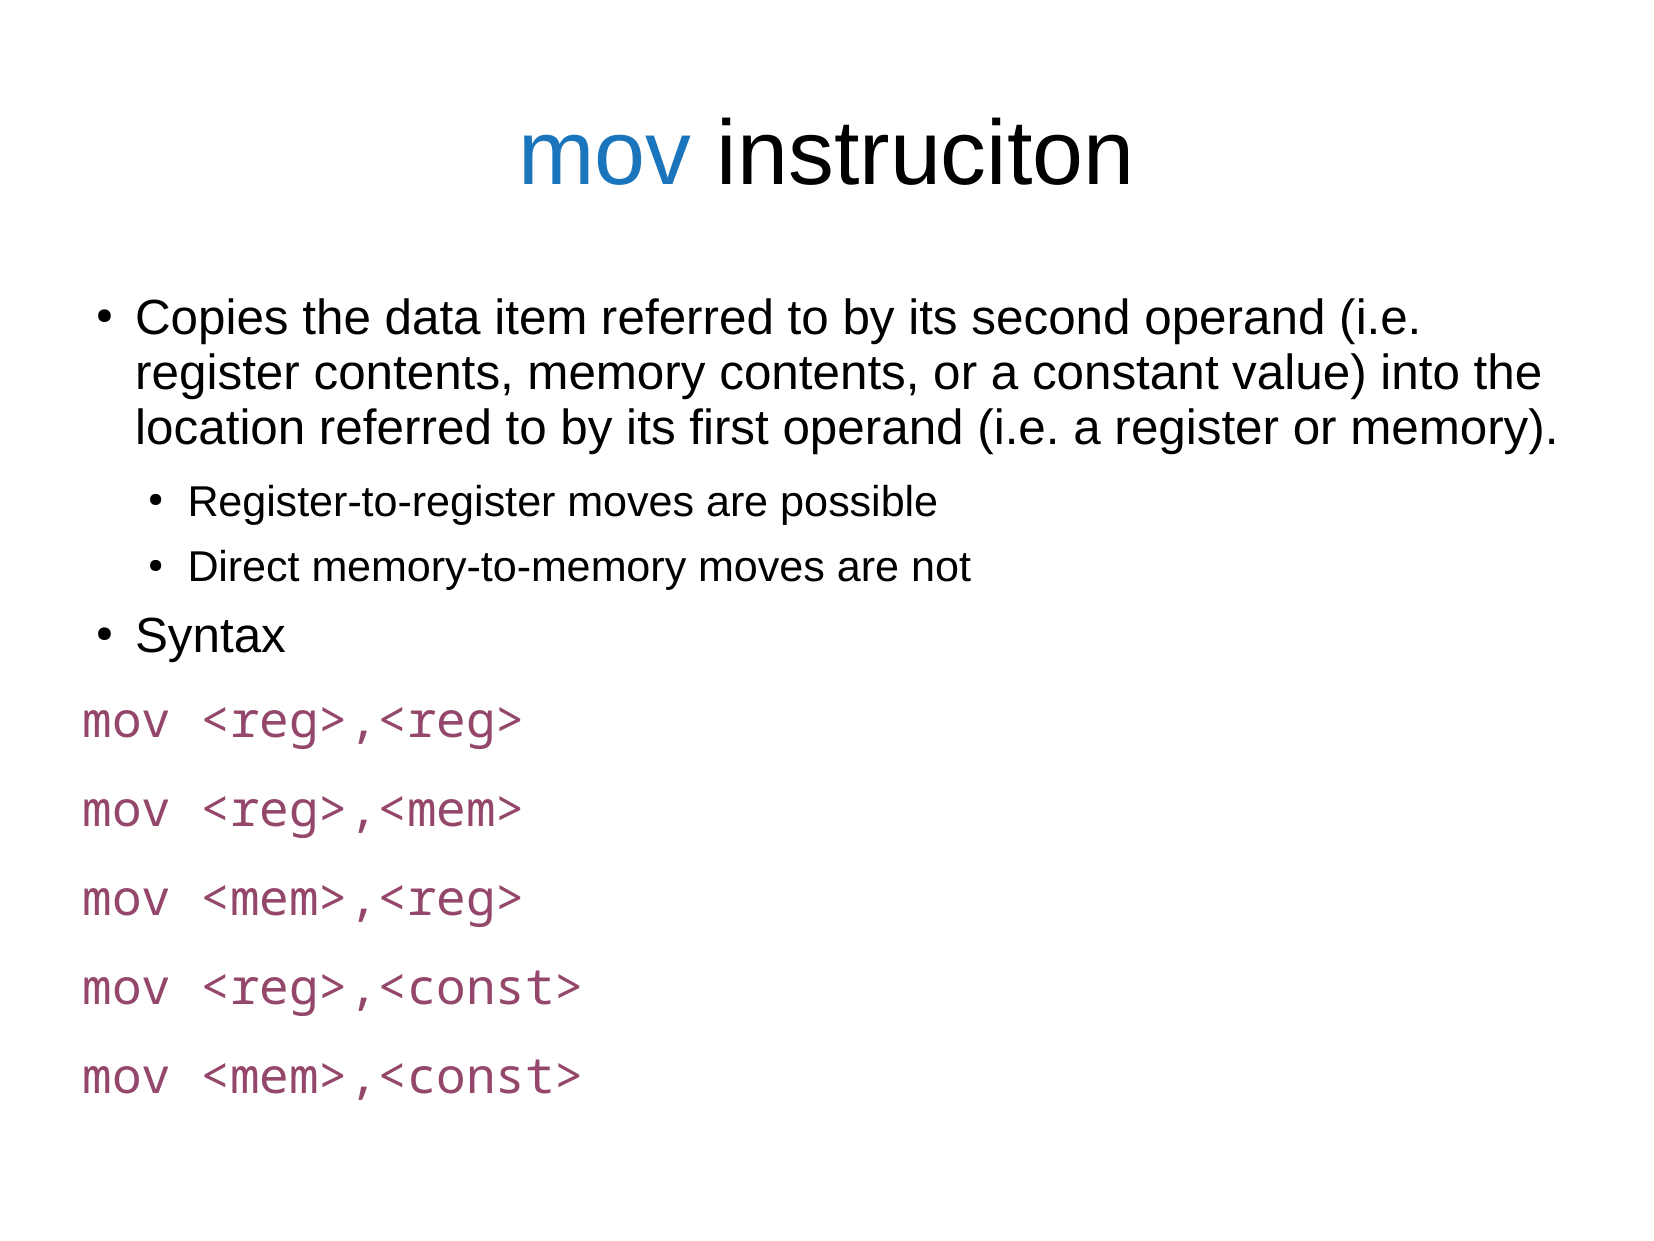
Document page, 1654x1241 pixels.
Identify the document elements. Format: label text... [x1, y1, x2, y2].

title mov instruciton [82, 49, 1571, 257]
list Copies the data item referred to by its second operand (i.e. register contents, memory contents, or a constant value) into the location referred to by its first operand (i.e. a register or memory). Register-to-register moves are possible Direct memory-to-memory moves are not Syntax mov <reg>,<reg> mov <reg>,<mem> mov <mem>,<reg> mov <reg>,<const> mov <mem>,<const> [82, 290, 1571, 1163]
